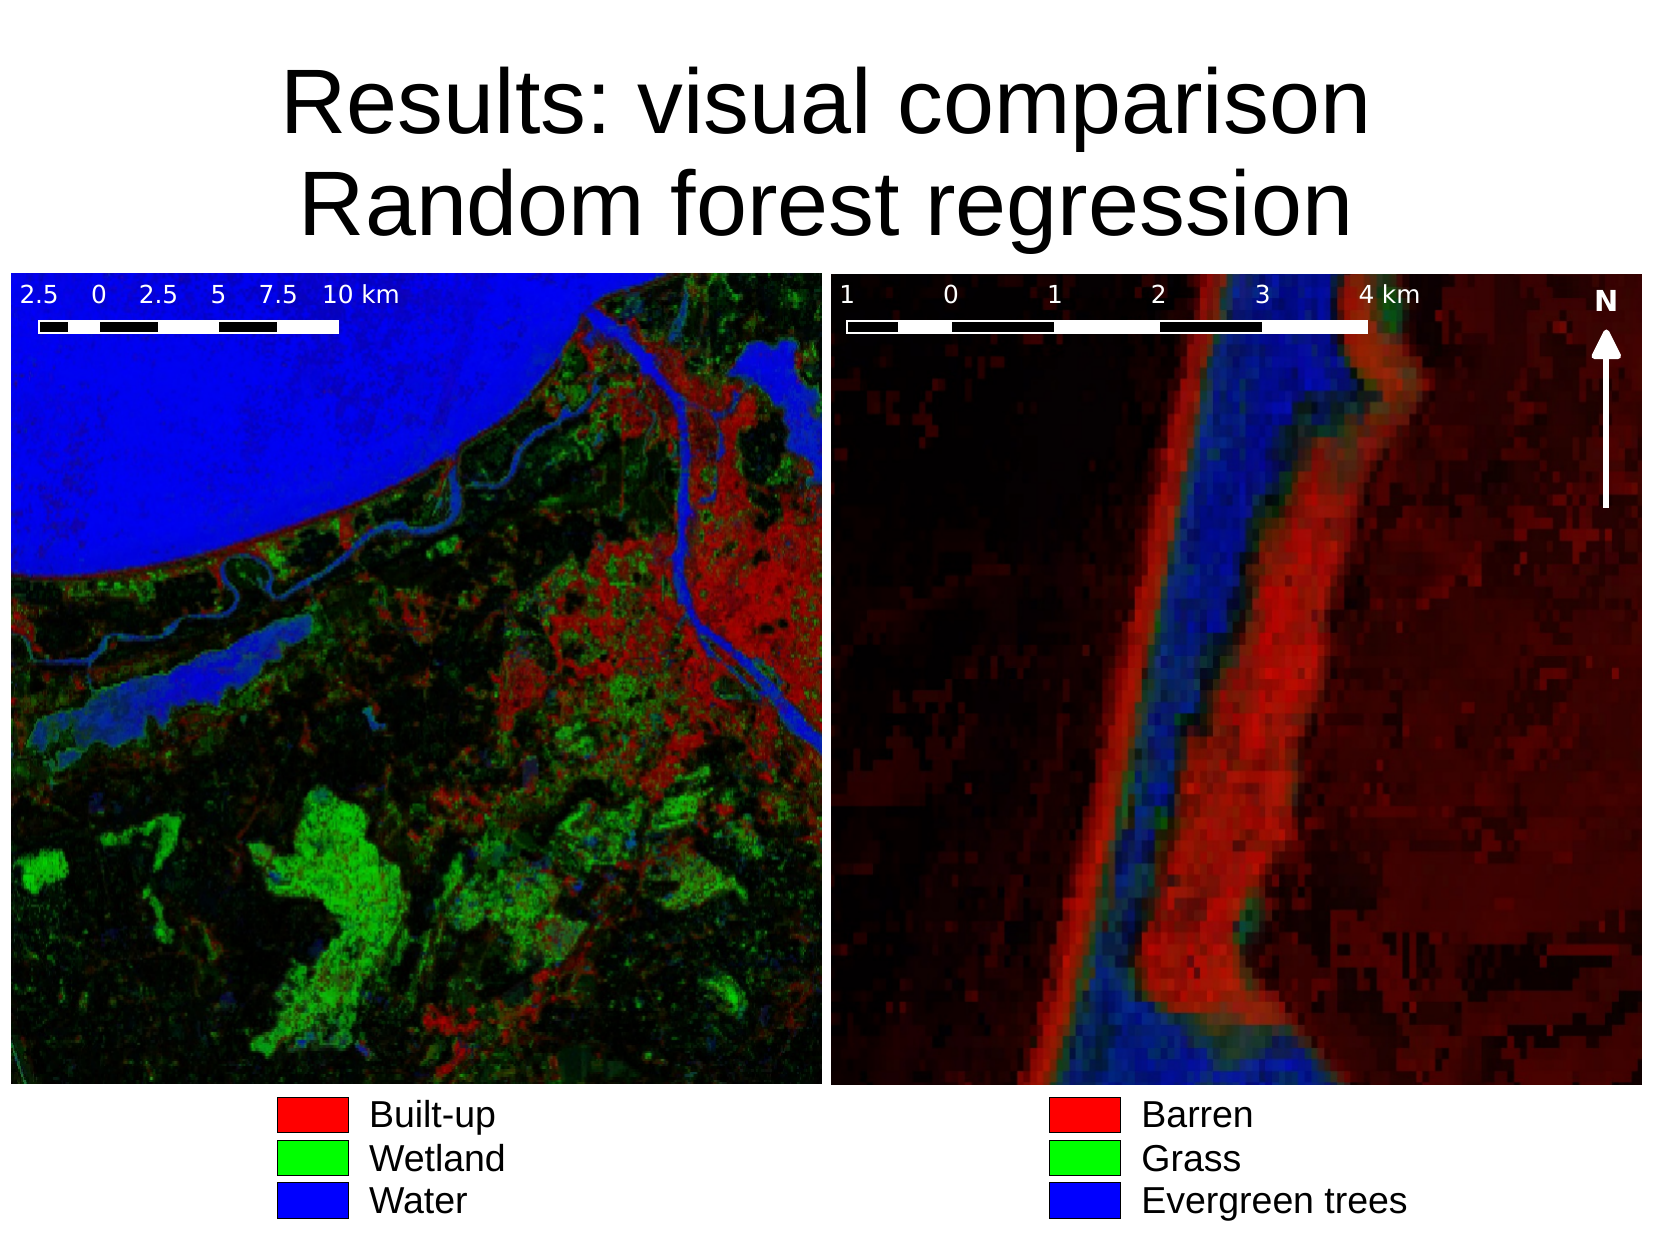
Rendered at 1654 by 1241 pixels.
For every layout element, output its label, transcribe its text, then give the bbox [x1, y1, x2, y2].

text_box Grass [1126, 1129, 1304, 1172]
text_box [1049, 1182, 1121, 1219]
text_box [277, 1182, 349, 1219]
picture [10, 273, 822, 1085]
text_box Evergreen trees [1126, 1172, 1423, 1229]
title Results: visual comparison Random forest regression [82, 49, 1571, 257]
picture [830, 273, 1642, 1085]
text_box [1049, 1097, 1121, 1133]
text_box Built-up [354, 1086, 556, 1144]
text_box Wetland [354, 1129, 532, 1187]
text_box Water [354, 1172, 483, 1229]
text_box [1049, 1140, 1121, 1176]
text_box [277, 1097, 349, 1133]
text_box [277, 1140, 349, 1176]
text_box Barren [1126, 1086, 1328, 1144]
